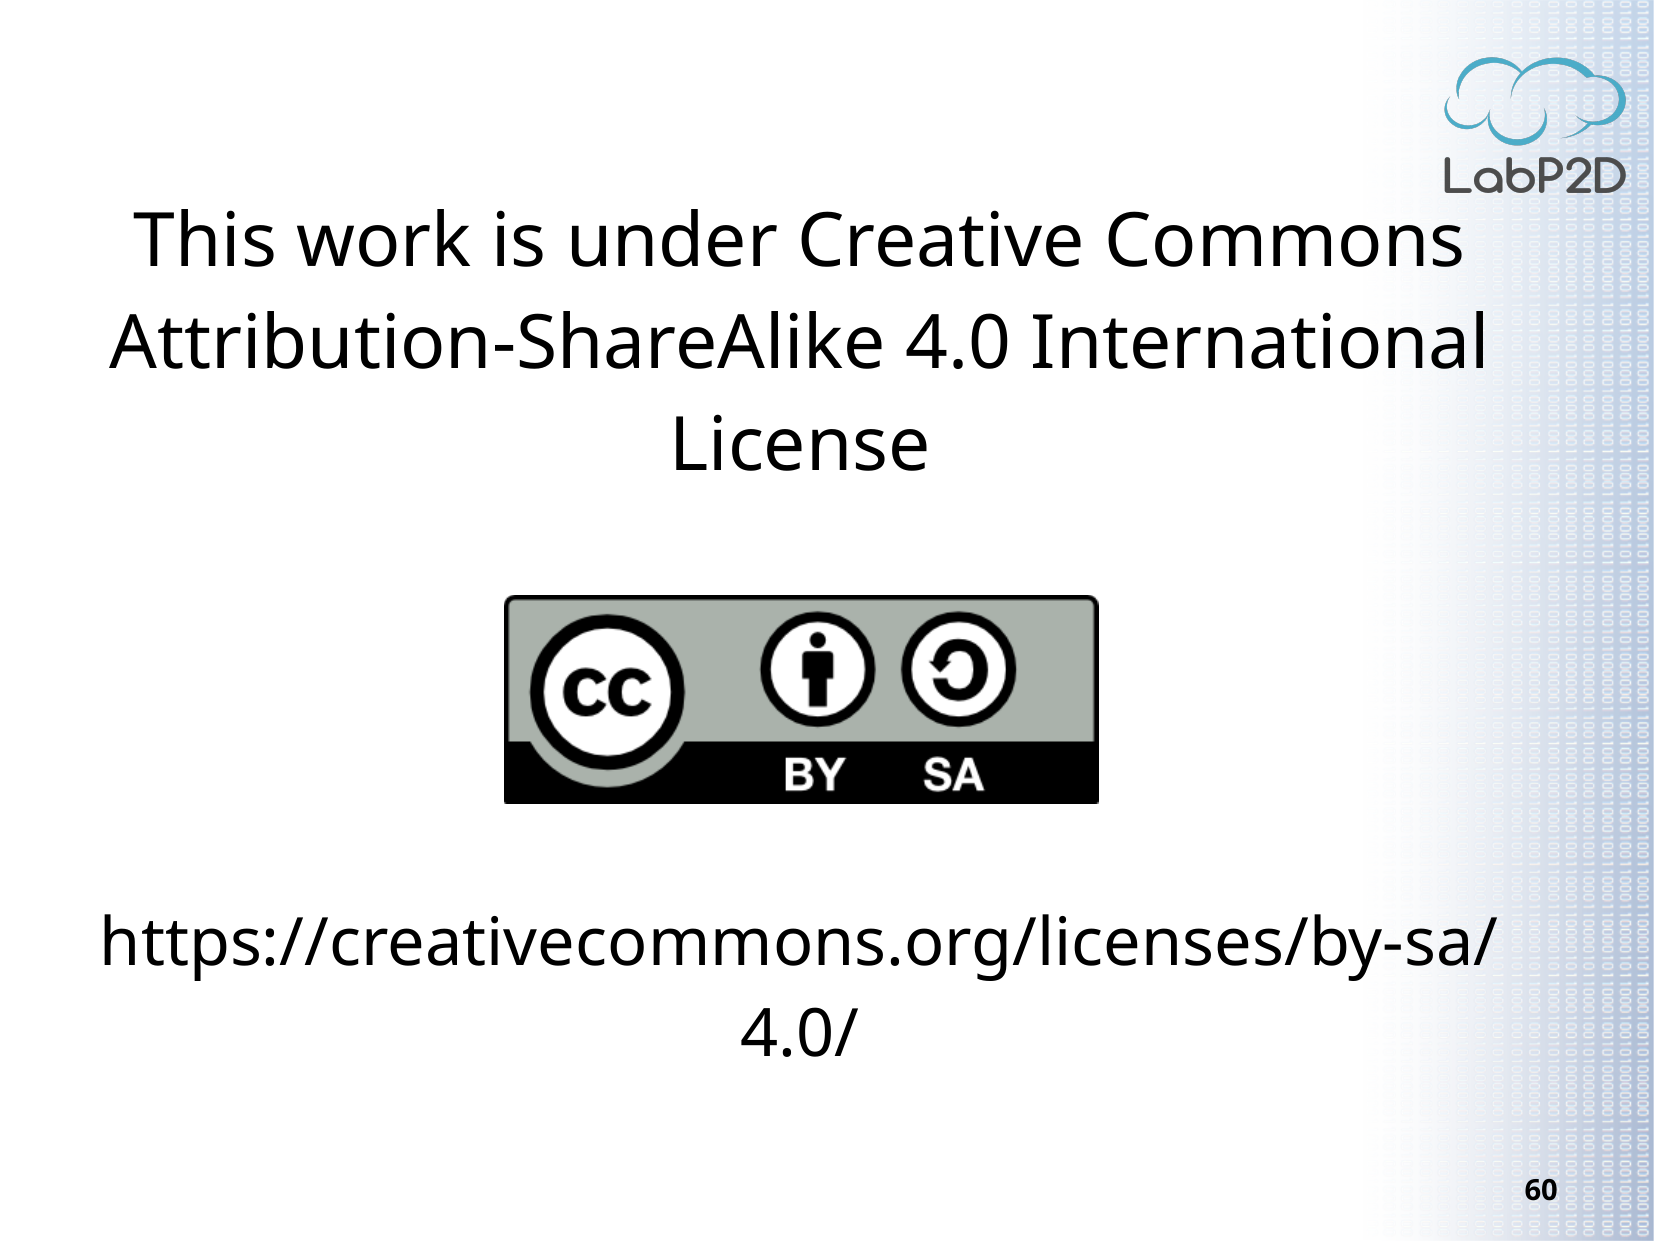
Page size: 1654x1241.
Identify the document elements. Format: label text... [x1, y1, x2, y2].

picture [1360, 1, 1654, 1240]
list This work is under Creative Commons Attribution-ShareAlike 4.0 International License https://creativecommons.org/licenses/by-sa/4.0/ [64, 175, 1536, 1086]
picture [504, 595, 1099, 804]
